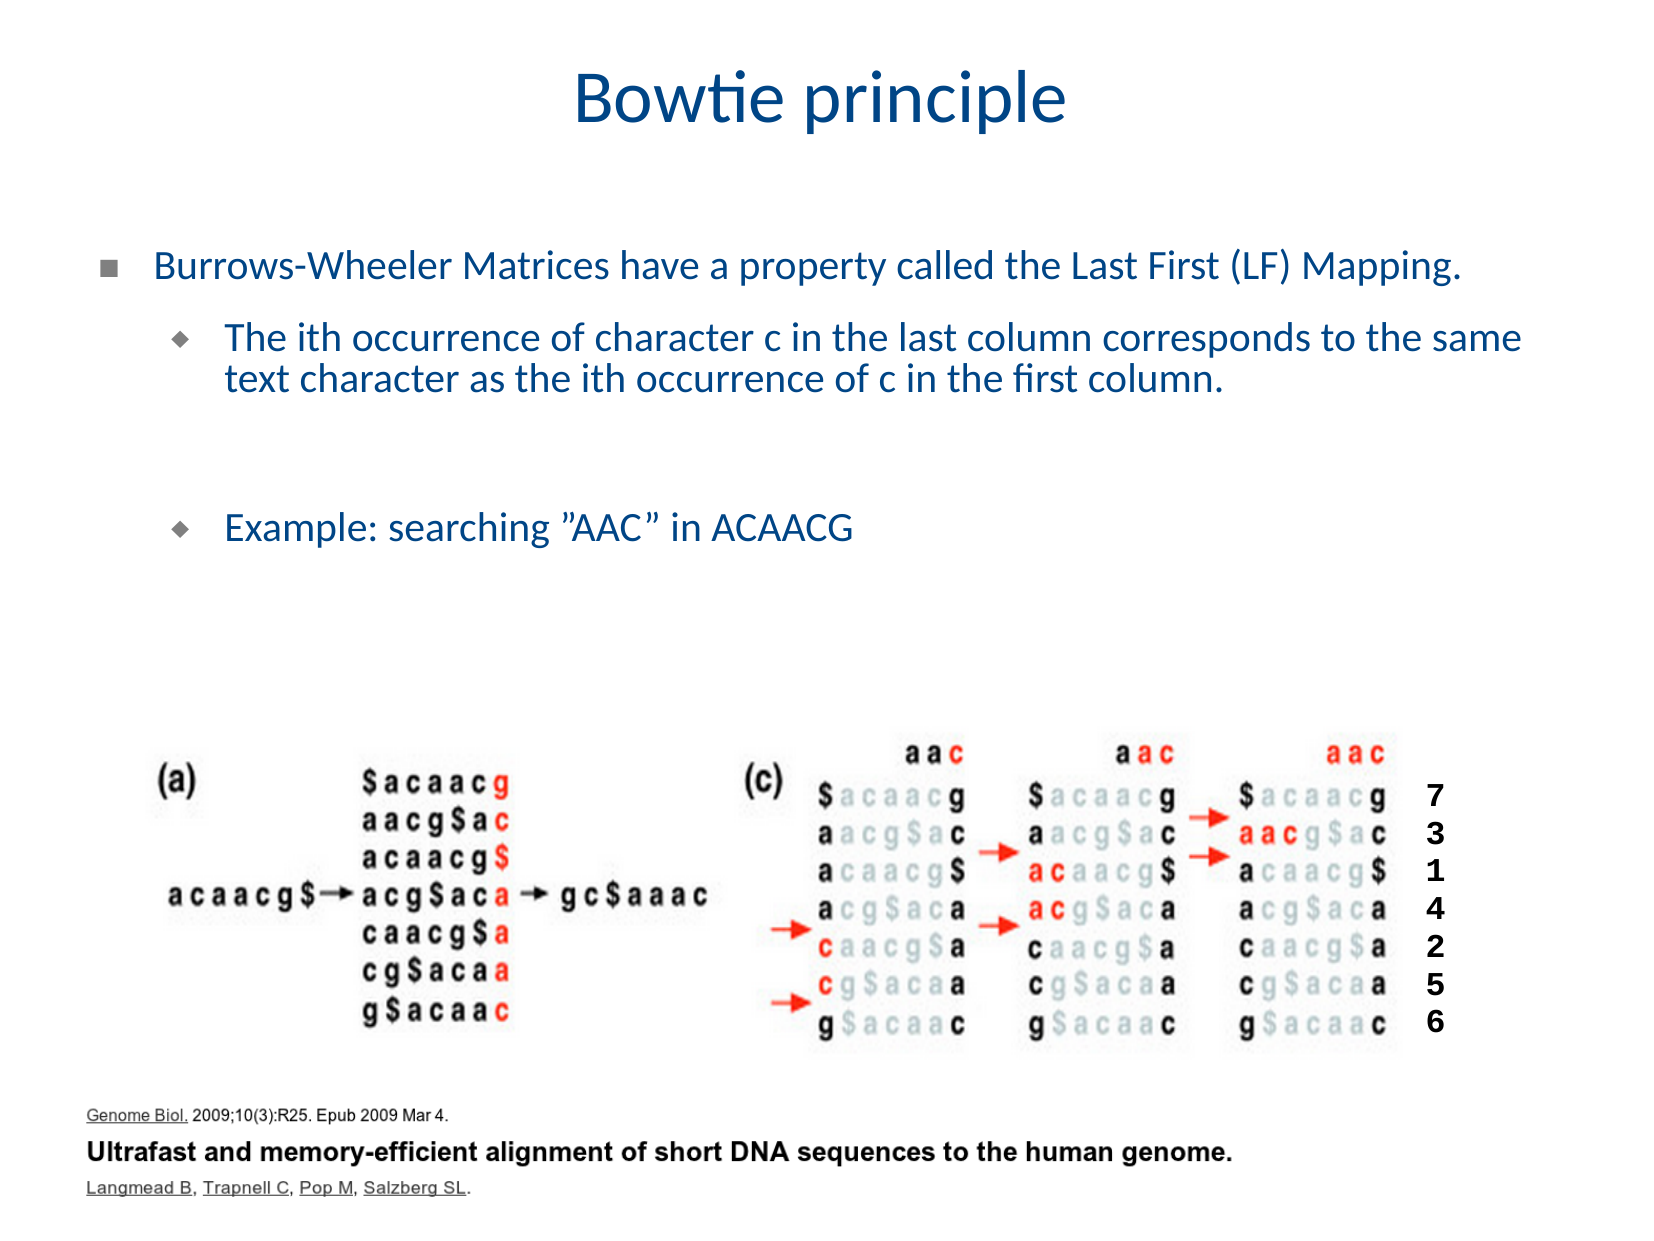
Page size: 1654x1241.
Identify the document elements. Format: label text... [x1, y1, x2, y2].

list Burrows-Wheeler Matrices have a property called the Last First (LF) Mapping. The ith occurrence of character c in the last column corresponds to the same text character as the ith occurrence of c in the first column. Example: searching ”AAC” in ACAACG [82, 248, 1571, 1068]
picture [112, 712, 1426, 1088]
text_box 7 3 1 4 2 5 6 [1410, 771, 1461, 1105]
picture [79, 1095, 1238, 1200]
title Bowtie principle [76, 0, 1565, 208]
